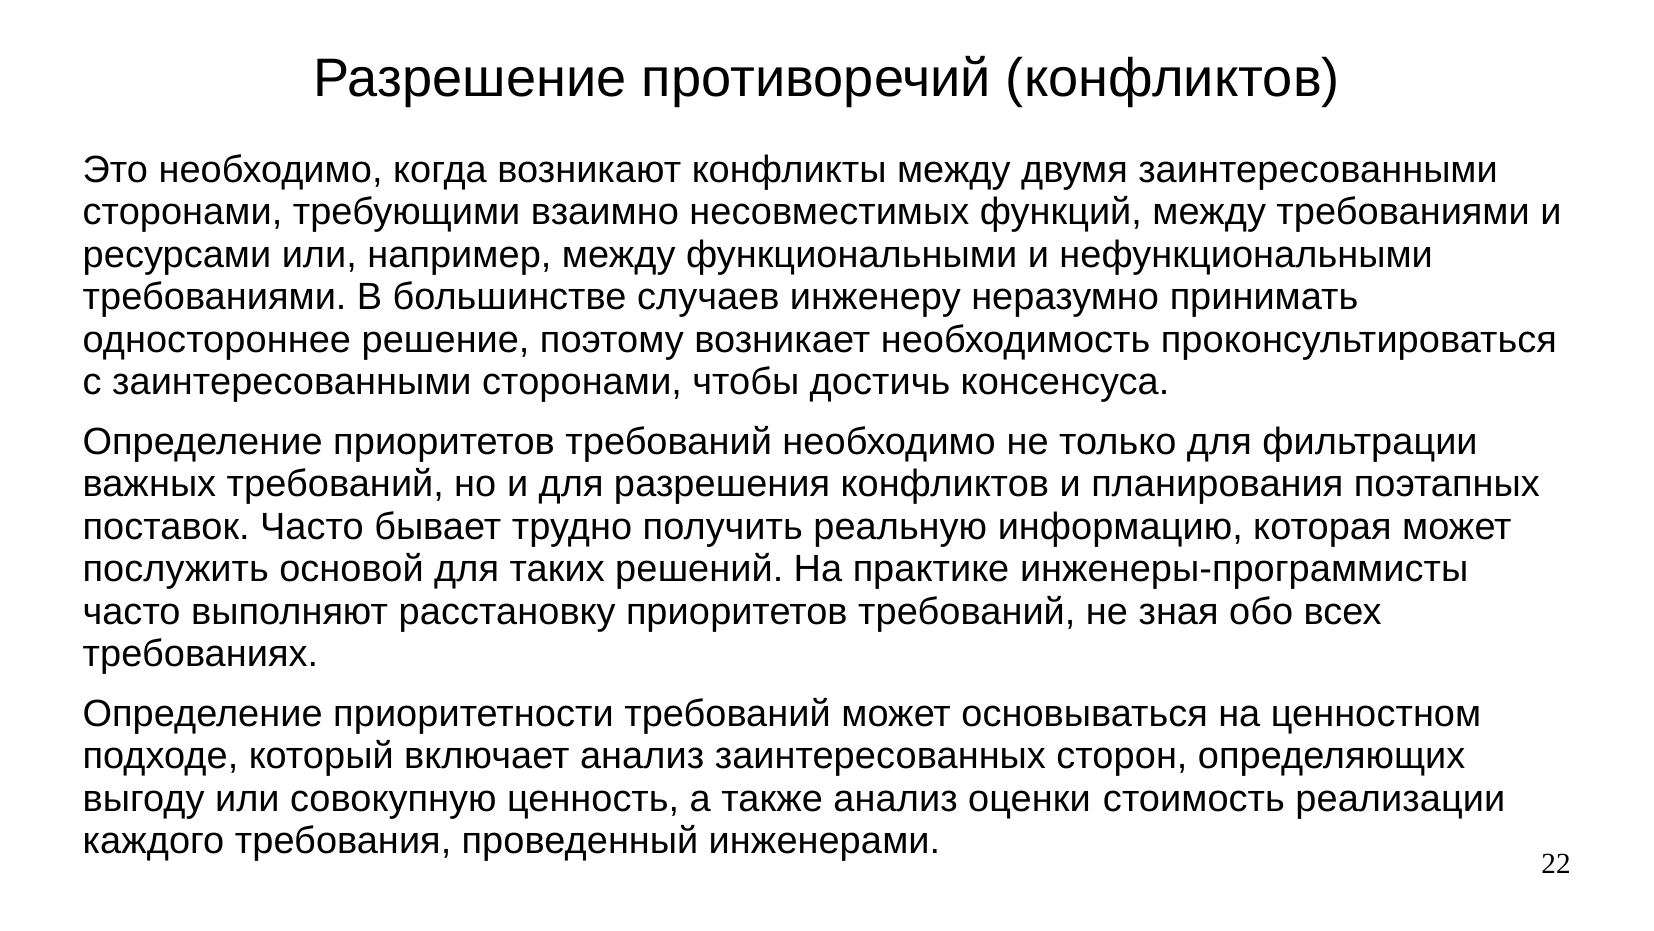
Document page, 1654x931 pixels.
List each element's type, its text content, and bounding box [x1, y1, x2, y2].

list Это необходимо, когда возникают конфликты между двумя заинтересованными сторонами, требующими взаимно несовместимых функций, между требованиями и ресурсами или, например, между функциональными и нефункциональными требованиями. В большинстве случаев инженеру неразумно принимать одностороннее решение, поэтому возникает необходимость проконсультироваться с заинтересованными сторонами, чтобы достичь консенсуса. Определение приоритетов требований необходимо не только для фильтрации важных требований, но и для разрешения конфликтов и планирования поэтапных поставок. Часто бывает трудно получить реальную информацию, которая может послужить основой для таких решений. На практике инженеры-программисты часто выполняют расстановку приоритетов требований, не зная обо всех требованиях. Определение приоритетности требований может основываться на ценностном подходе, который включает анализ заинтересованных сторон, определяющих выгоду или совокупную ценность, а также анализ оценки стоимость реализации каждого требования, проведенный инженерами. [82, 147, 1571, 886]
title Разрешение противоречий (конфликтов) [82, 37, 1571, 119]
